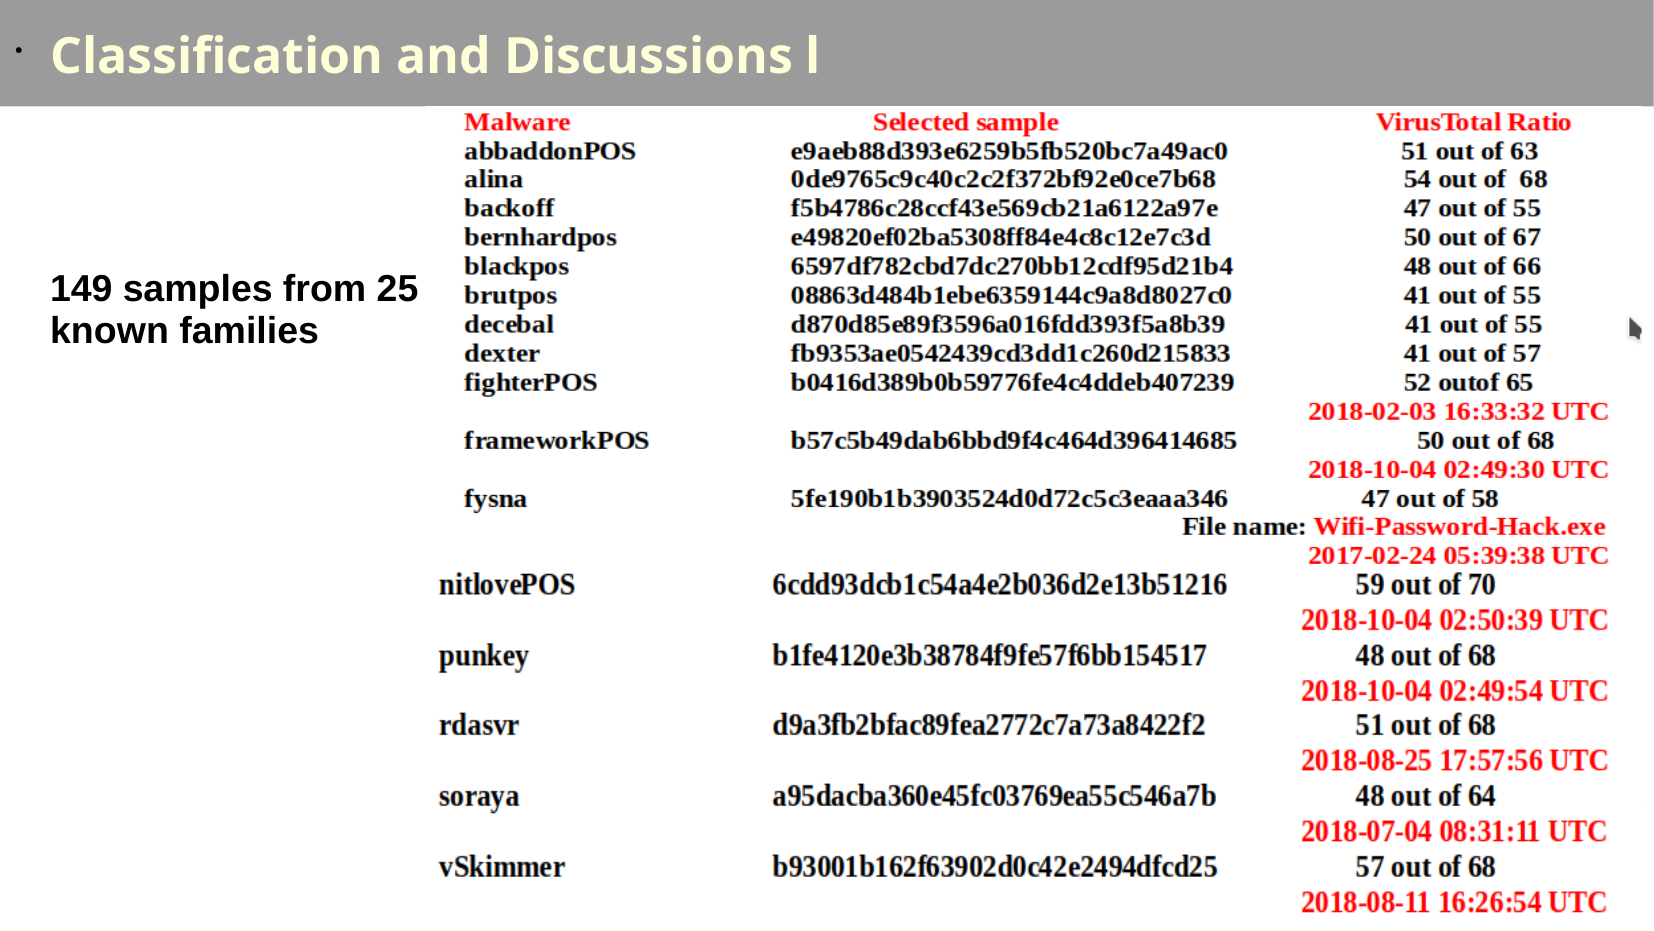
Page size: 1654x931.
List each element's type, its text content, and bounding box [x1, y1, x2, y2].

picture [425, 106, 1642, 931]
text_box 149 samples from 25 known families [35, 259, 508, 359]
title Classification and Discussions l [0, 0, 1654, 107]
